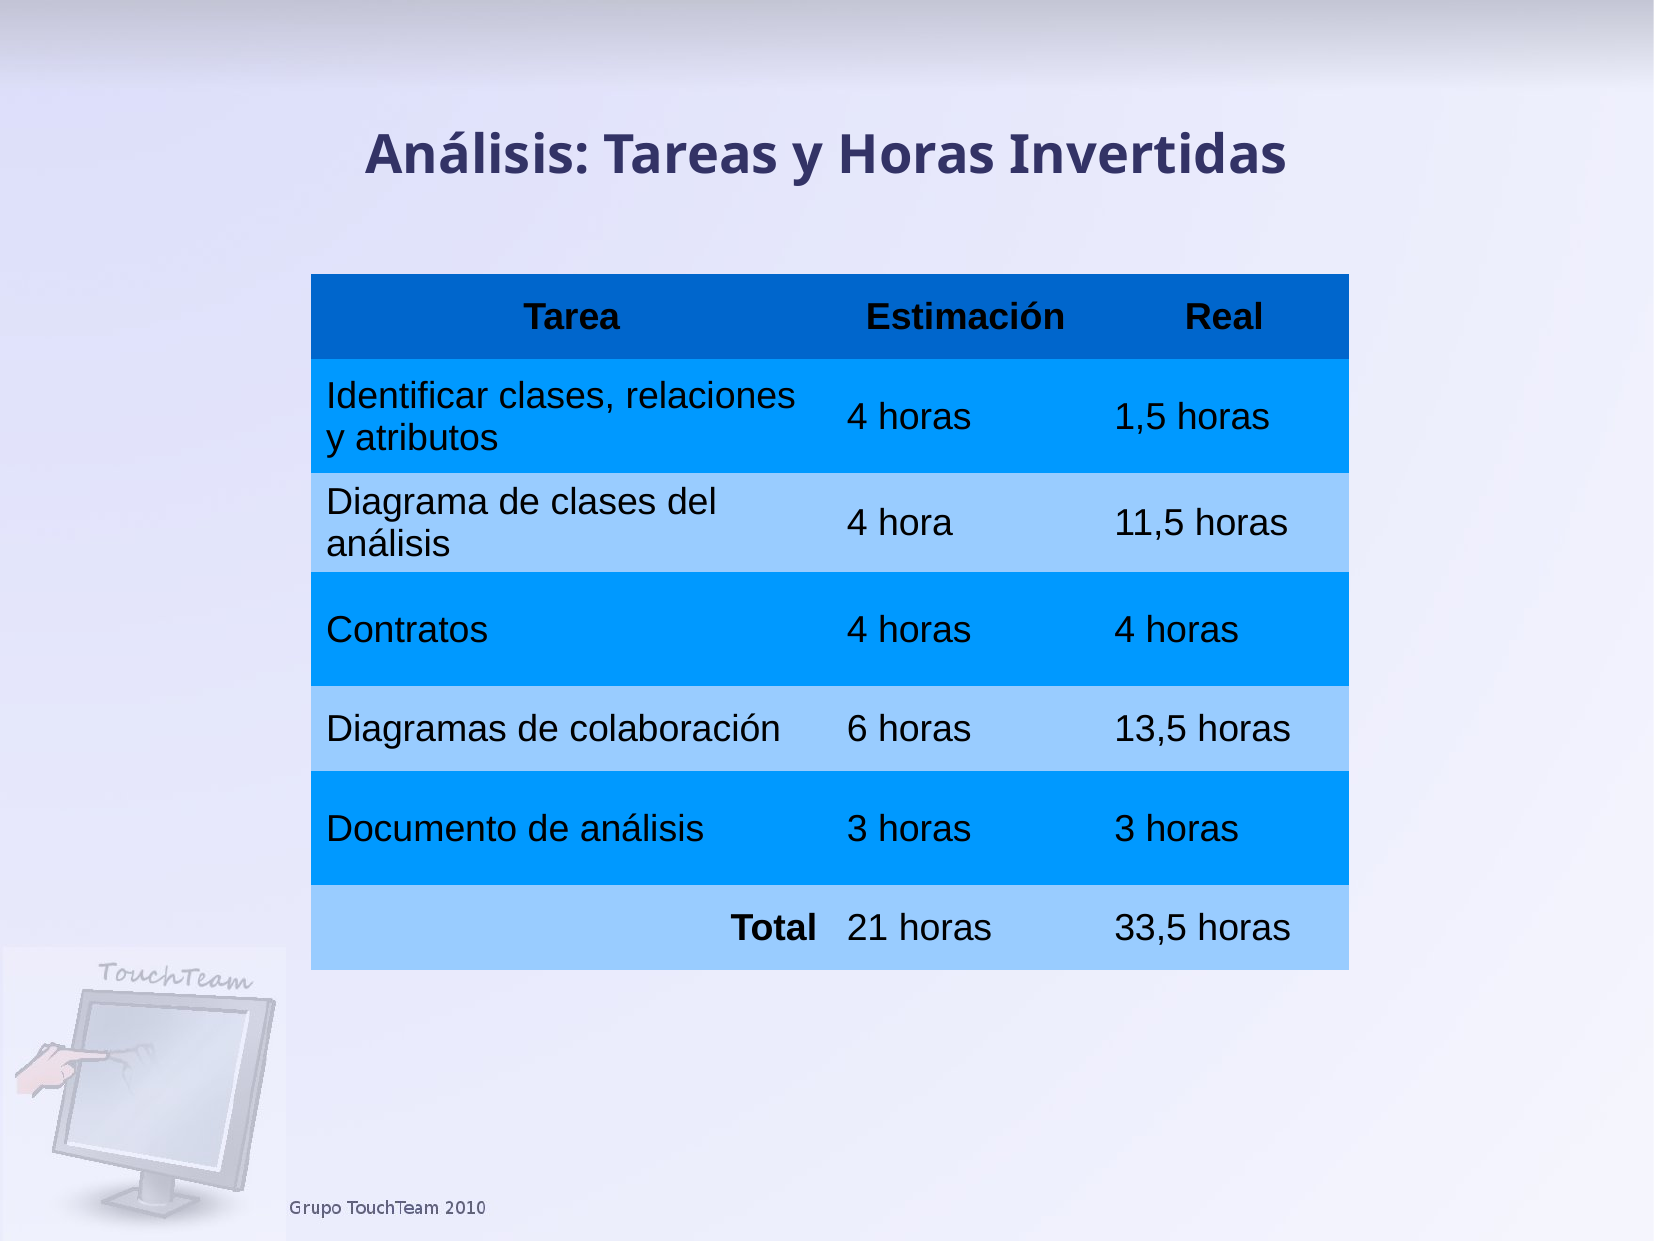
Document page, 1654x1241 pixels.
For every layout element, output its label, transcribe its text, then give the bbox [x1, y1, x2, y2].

table_cell 21 horas [832, 885, 1100, 970]
table_cell 1,5 horas [1100, 359, 1349, 473]
table_header Tarea [311, 274, 832, 359]
table_cell 11,5 horas [1100, 473, 1349, 572]
table_cell 4 horas [832, 572, 1100, 686]
table_cell 13,5 horas [1100, 686, 1349, 771]
picture [0, 0, 1654, 1241]
table_cell Total [311, 885, 832, 970]
table_cell 4 horas [1100, 572, 1349, 686]
title Análisis: Tareas y Horas Invertidas [82, 56, 1571, 250]
table_cell Documento de análisis [311, 771, 832, 885]
table_cell Contratos [311, 572, 832, 686]
table_cell 4 hora [832, 473, 1100, 572]
table_header Estimación [832, 274, 1100, 359]
table_cell 3 horas [832, 771, 1100, 885]
table_header Real [1100, 274, 1349, 359]
table_cell 3 horas [1100, 771, 1349, 885]
table_cell Diagramas de colaboración [311, 686, 832, 771]
table_cell 4 horas [832, 359, 1100, 473]
table_cell Identificar clases, relaciones y atributos [311, 359, 832, 473]
table_cell 6 horas [832, 686, 1100, 771]
table_cell 33,5 horas [1100, 885, 1349, 970]
table_cell Diagrama de clases del análisis [311, 473, 832, 572]
